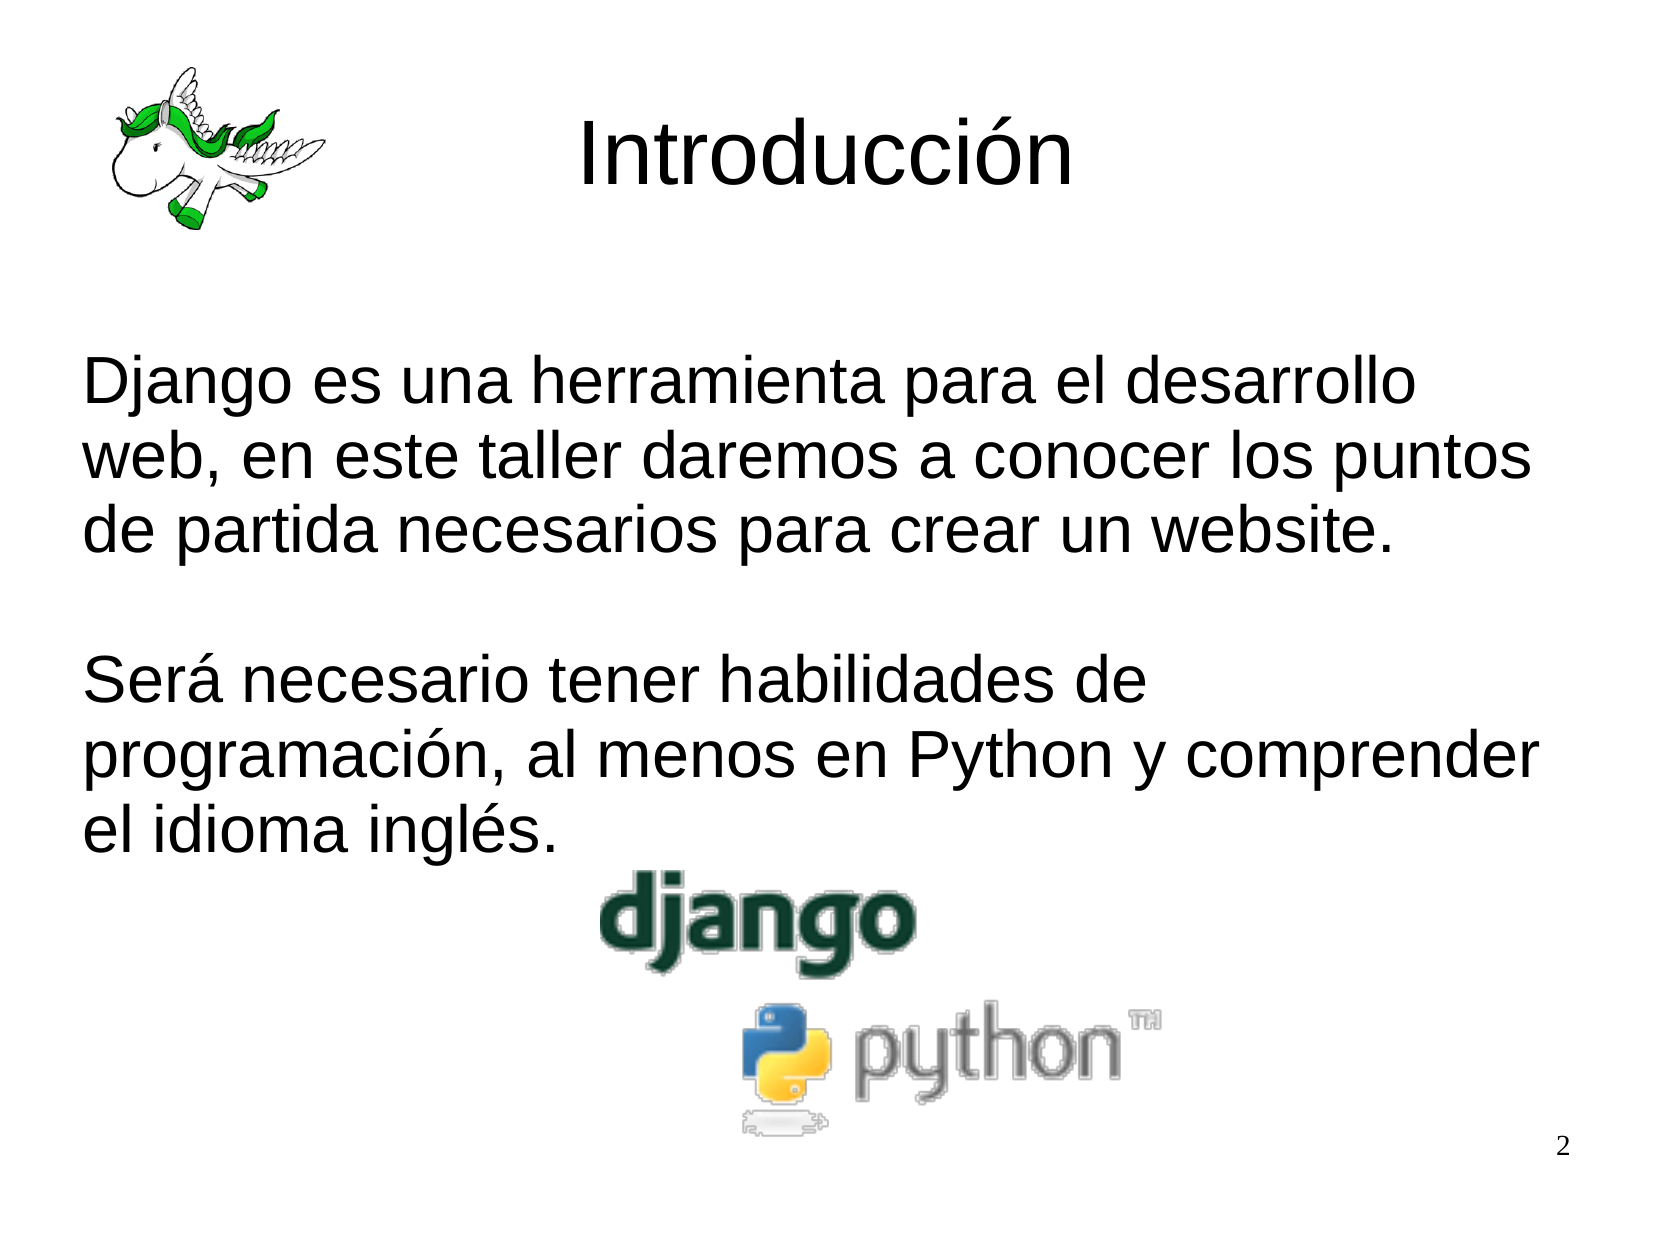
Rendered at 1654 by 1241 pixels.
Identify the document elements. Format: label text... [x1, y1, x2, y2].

picture [76, 58, 361, 241]
picture [600, 870, 1171, 1141]
subtitle Django es una herramienta para el desarrollo web, en este taller daremos a conocer los puntos de partida necesarios para crear un website. Será necesario tener habilidades de programación, al menos en Python y comprender el idioma inglés. [82, 319, 1571, 1039]
title Introducción [82, 49, 1571, 257]
